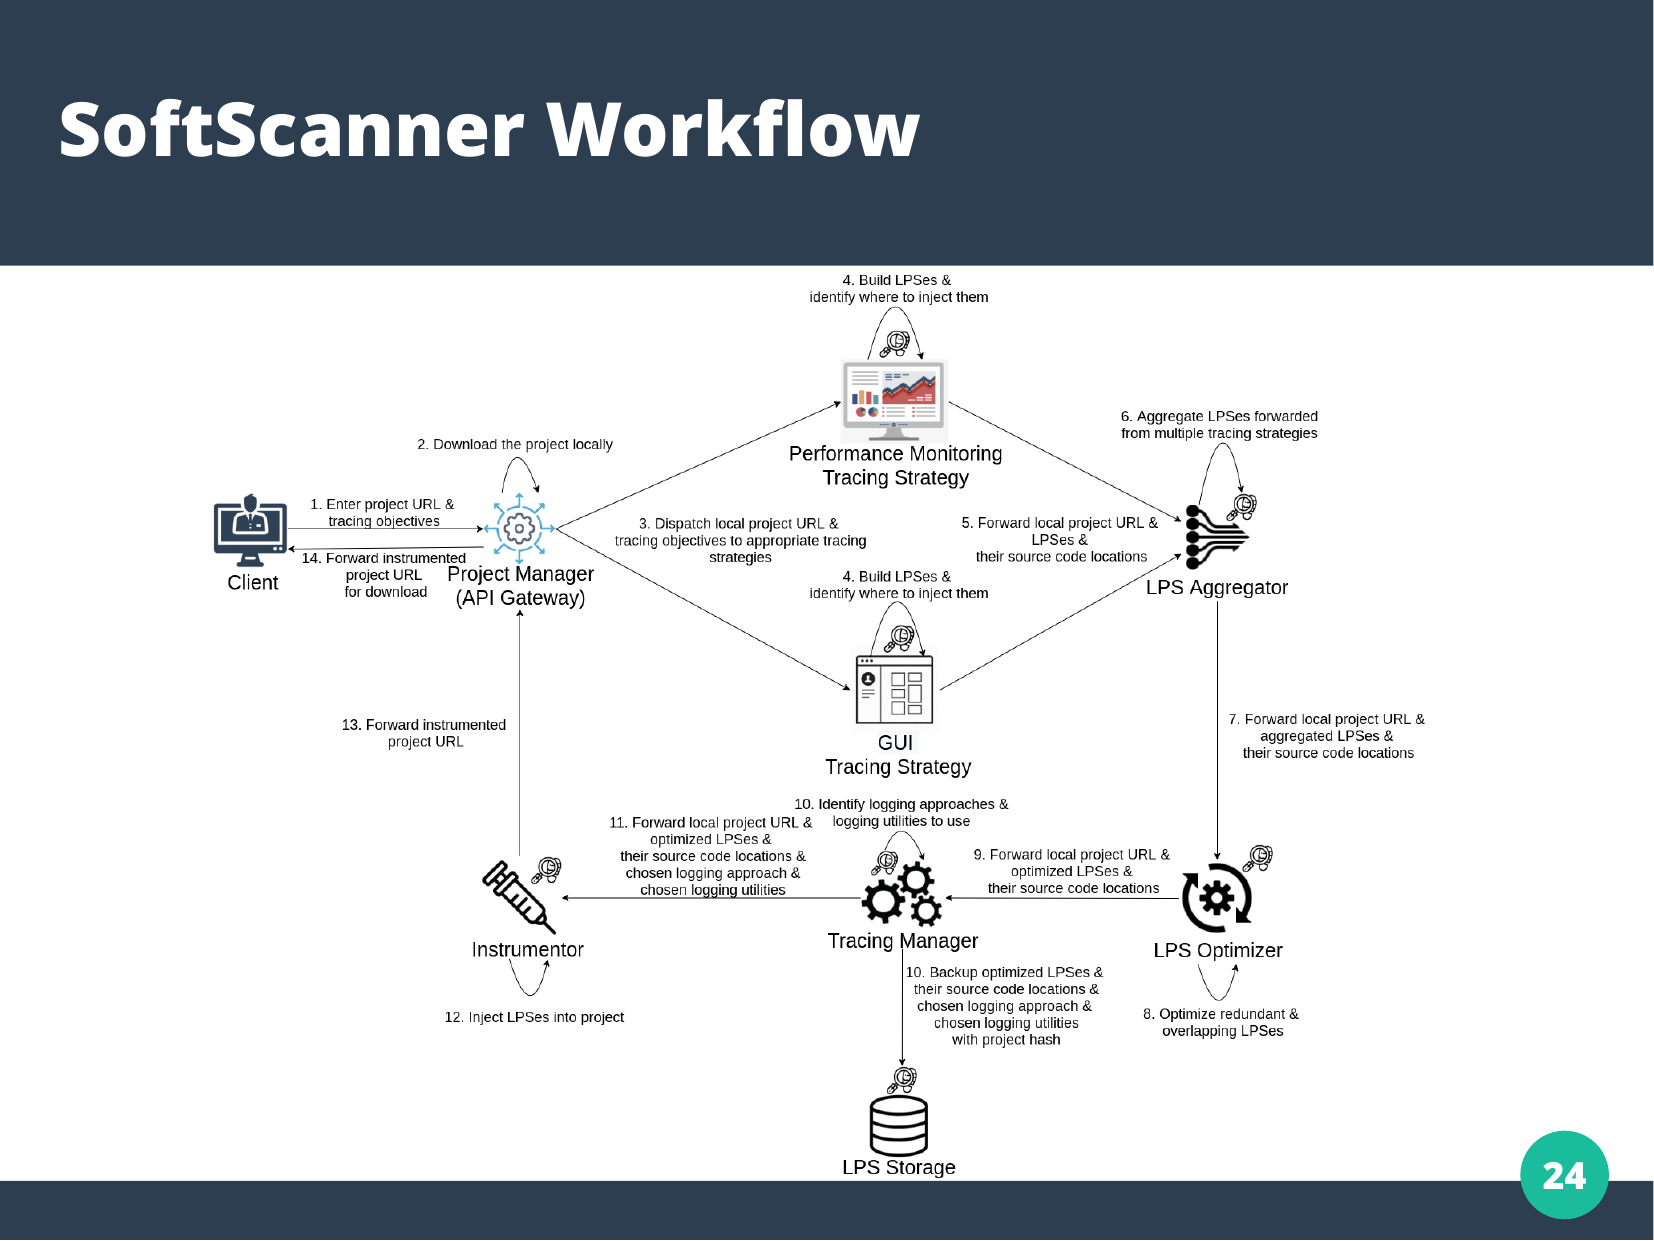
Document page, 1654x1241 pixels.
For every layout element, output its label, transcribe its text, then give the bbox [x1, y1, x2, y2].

picture [212, 271, 1433, 1178]
title SoftScanner Workflow [58, 49, 1595, 207]
